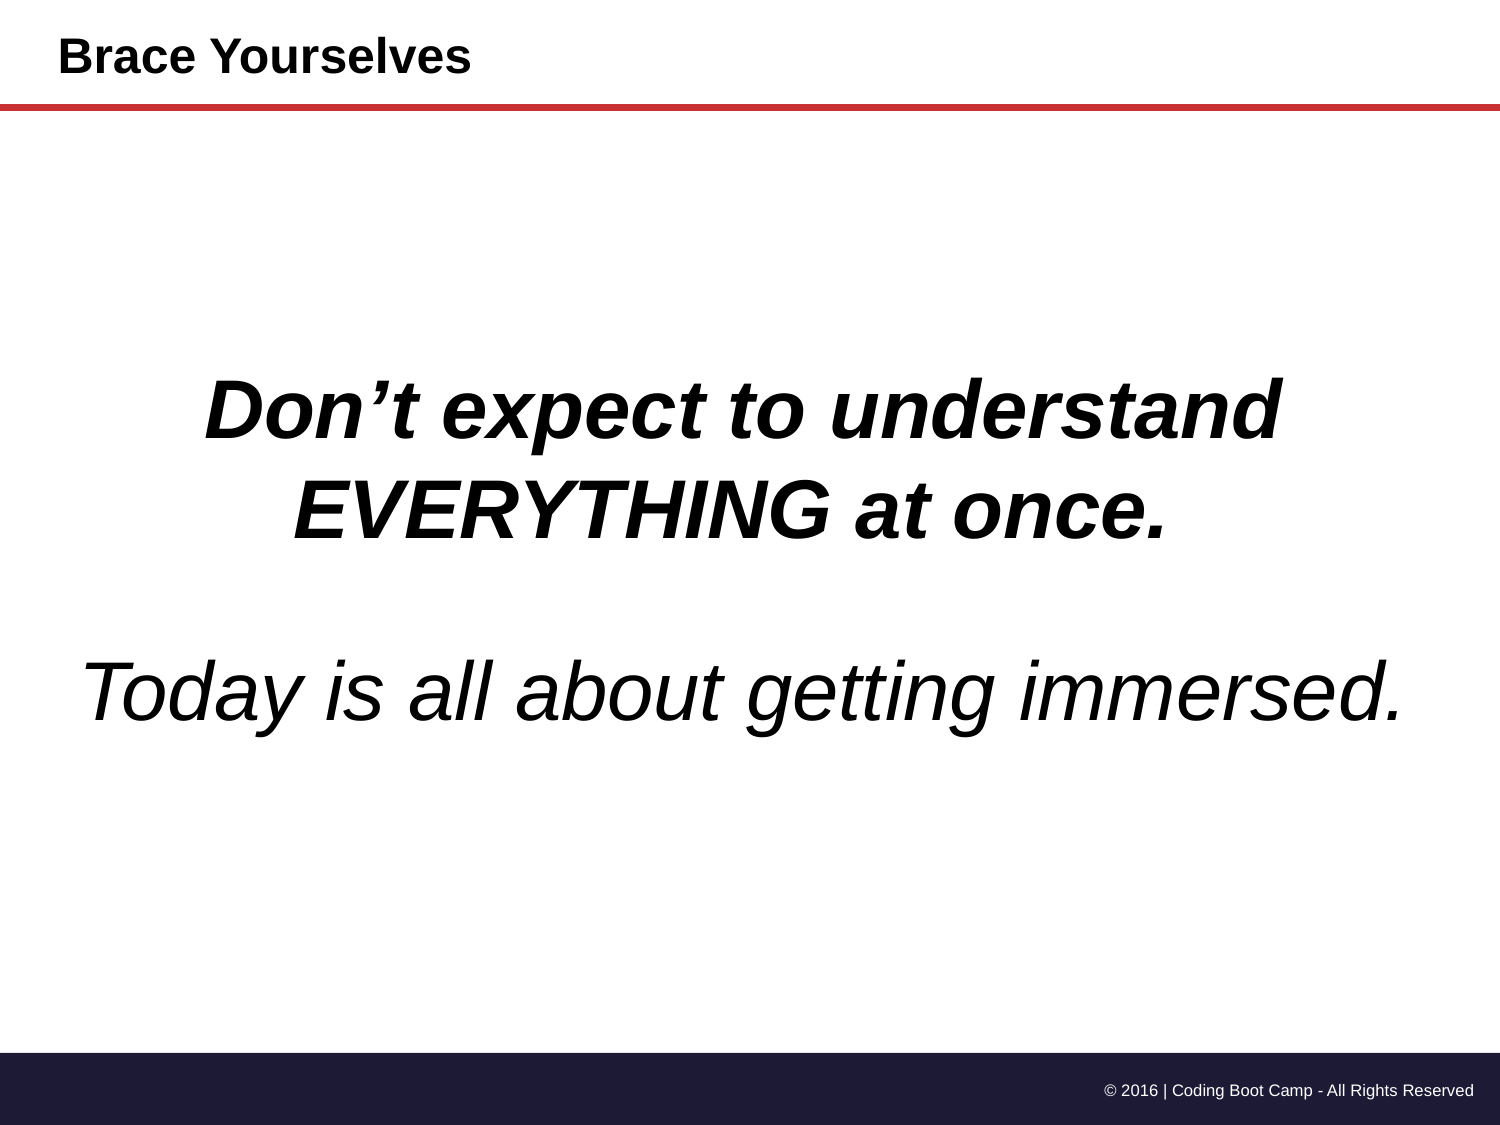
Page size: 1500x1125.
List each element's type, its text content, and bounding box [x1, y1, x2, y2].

title Brace Yourselves [50, 0, 948, 108]
text_box Don’t expect to understand EVERYTHING at once. Today is all about getting immersed. [0, 337, 1488, 756]
